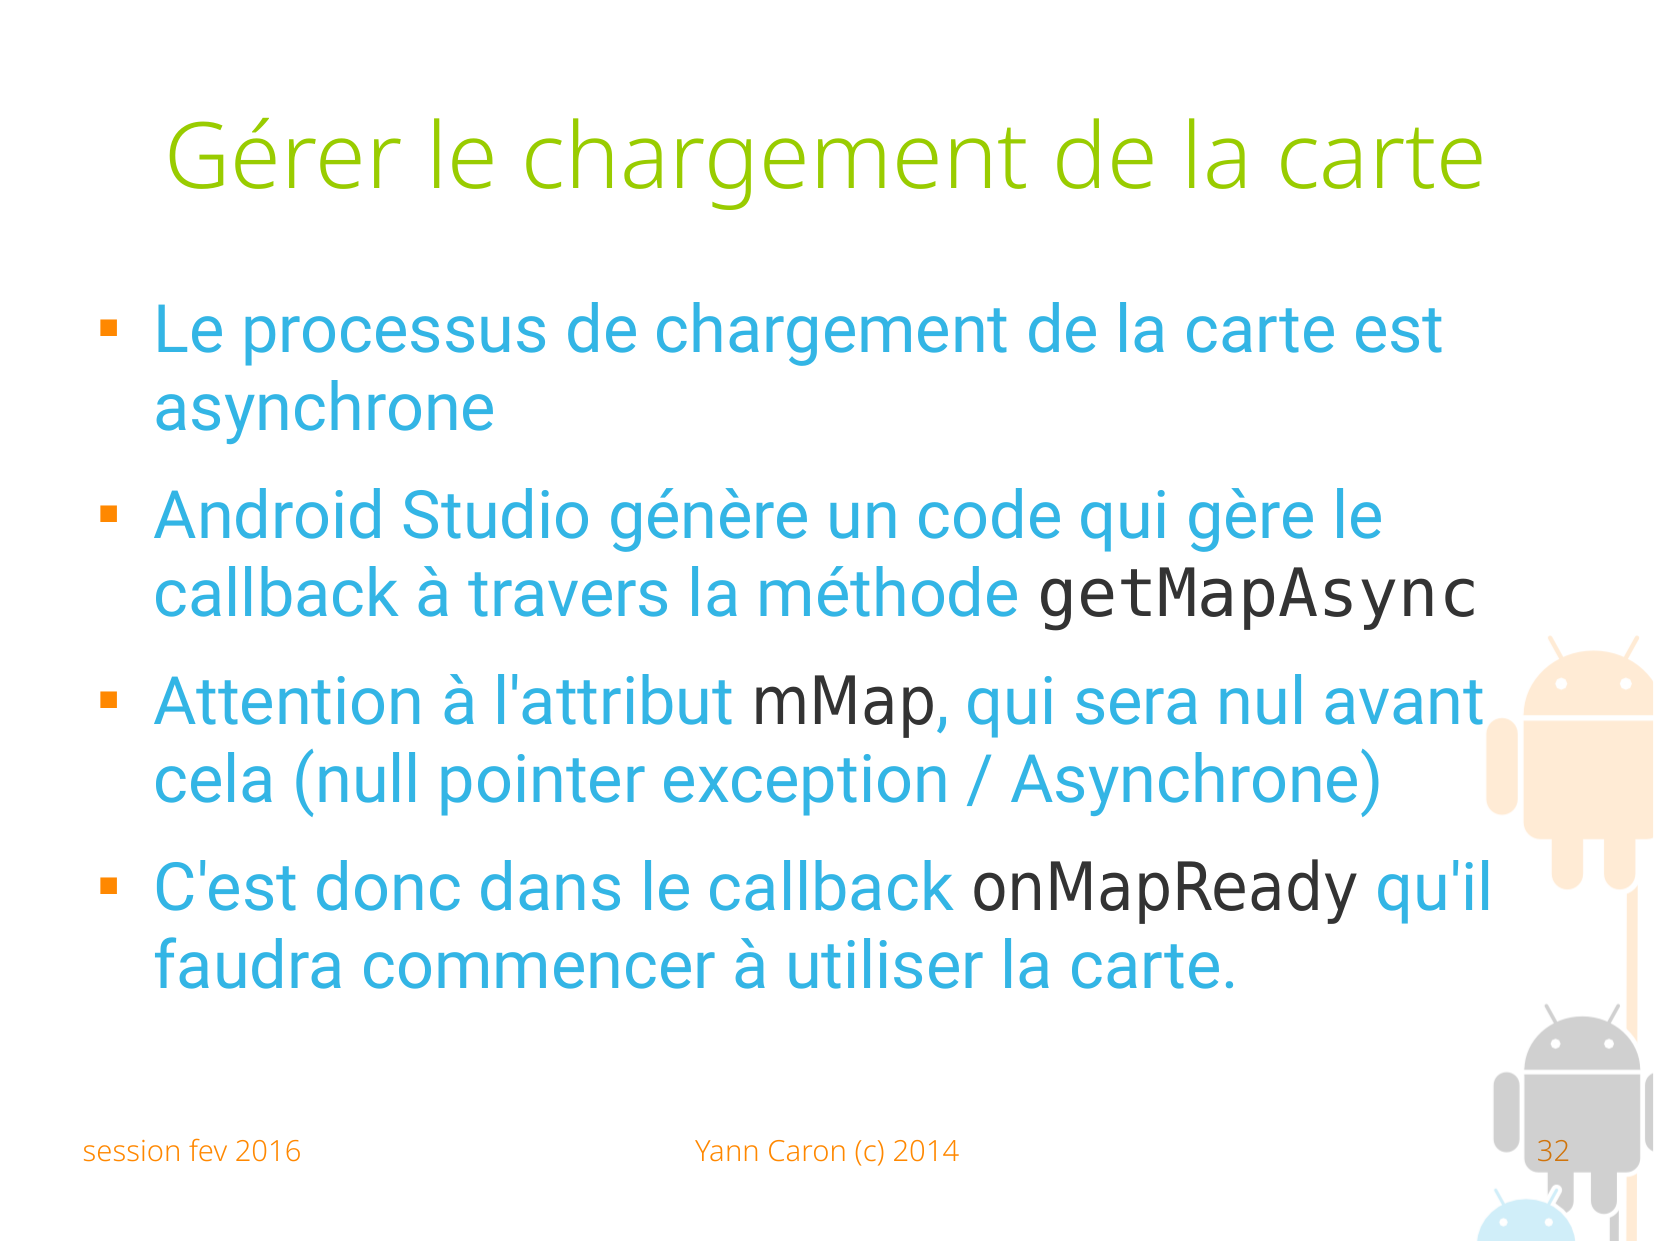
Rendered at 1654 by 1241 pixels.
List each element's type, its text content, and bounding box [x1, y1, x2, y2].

list Le processus de chargement de la carte est asynchrone Android Studio génère un code qui gère le callback à travers la méthode getMapAsync Attention à l'attribut mMap, qui sera nul avant cela (null pointer exception / Asynchrone) C'est donc dans le callback onMapReady qu'il faudra commencer à utiliser la carte. [82, 290, 1571, 1010]
title Gérer le chargement de la carte [82, 49, 1571, 257]
picture [240, 423, 1654, 1241]
